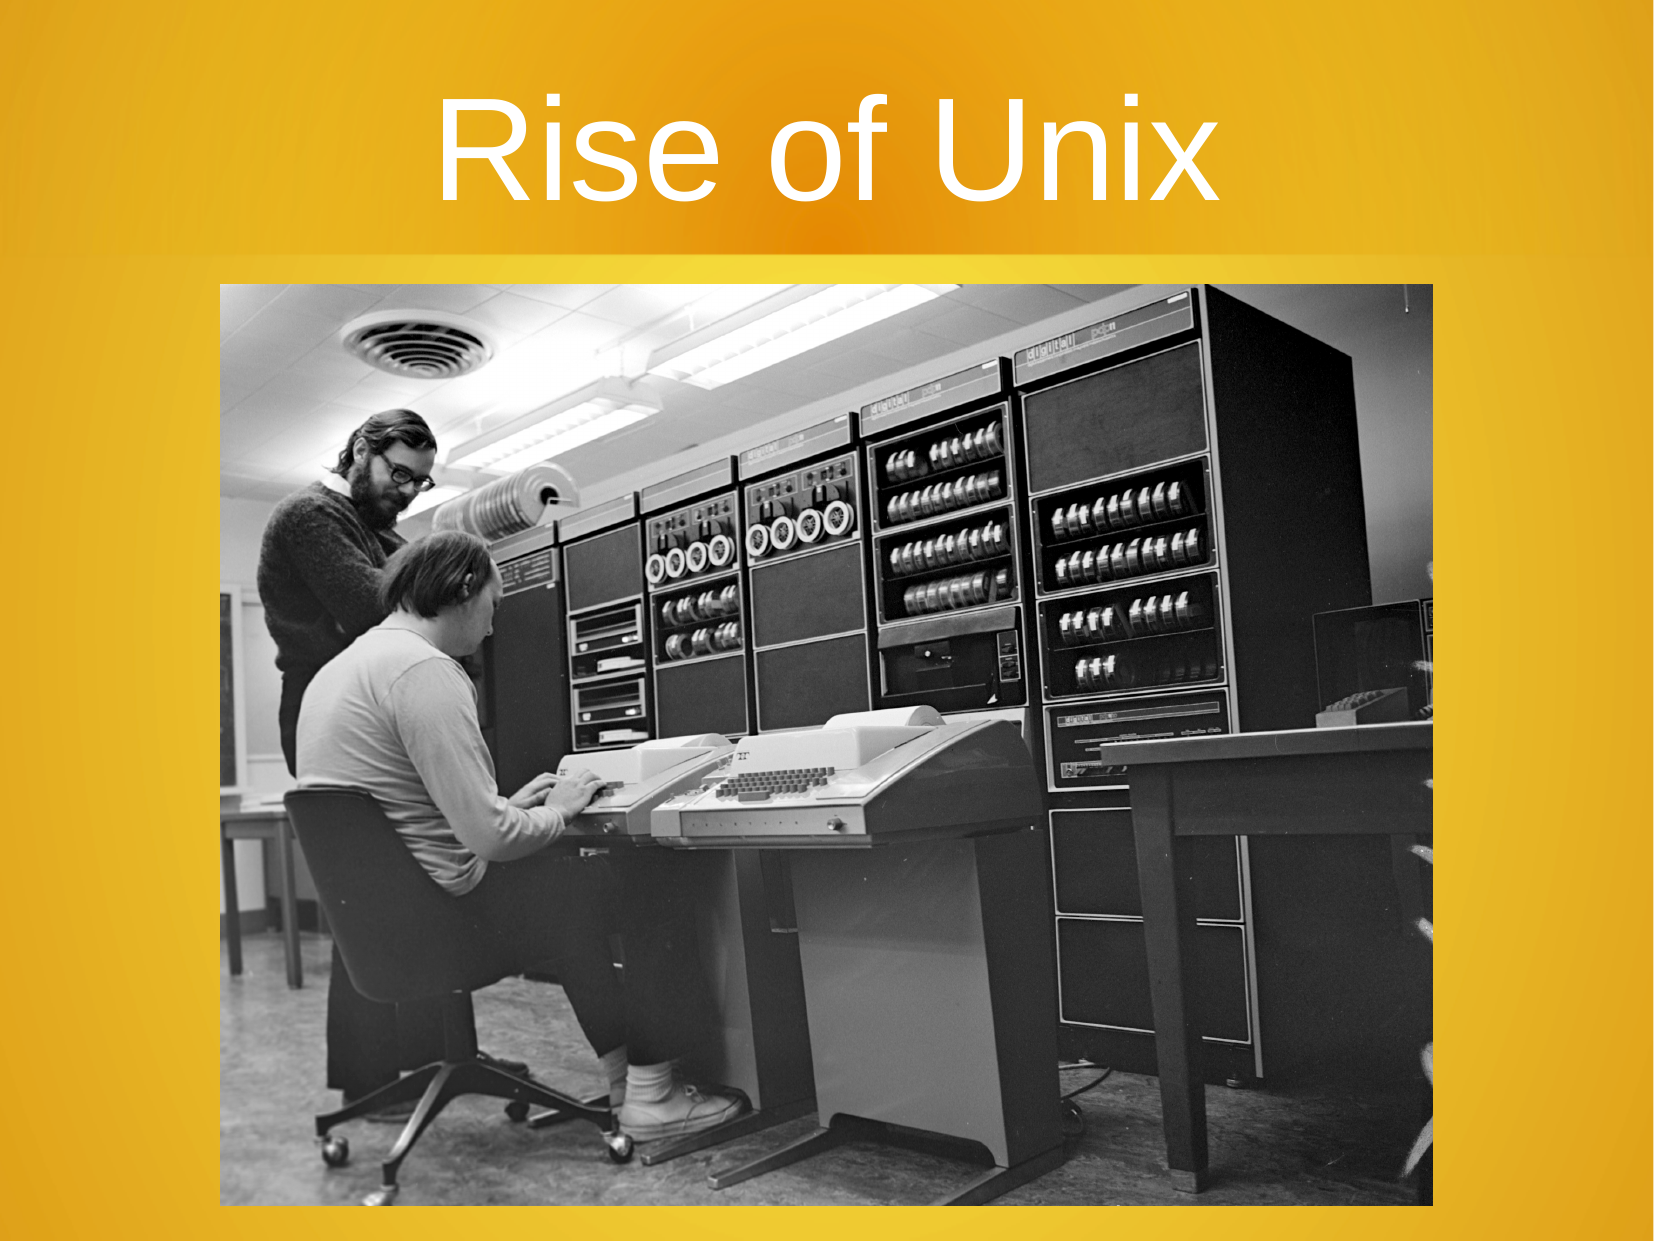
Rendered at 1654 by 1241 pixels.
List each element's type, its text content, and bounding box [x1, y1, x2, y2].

picture [0, 0, 1654, 1241]
title Rise of Unix [82, 47, 1571, 252]
